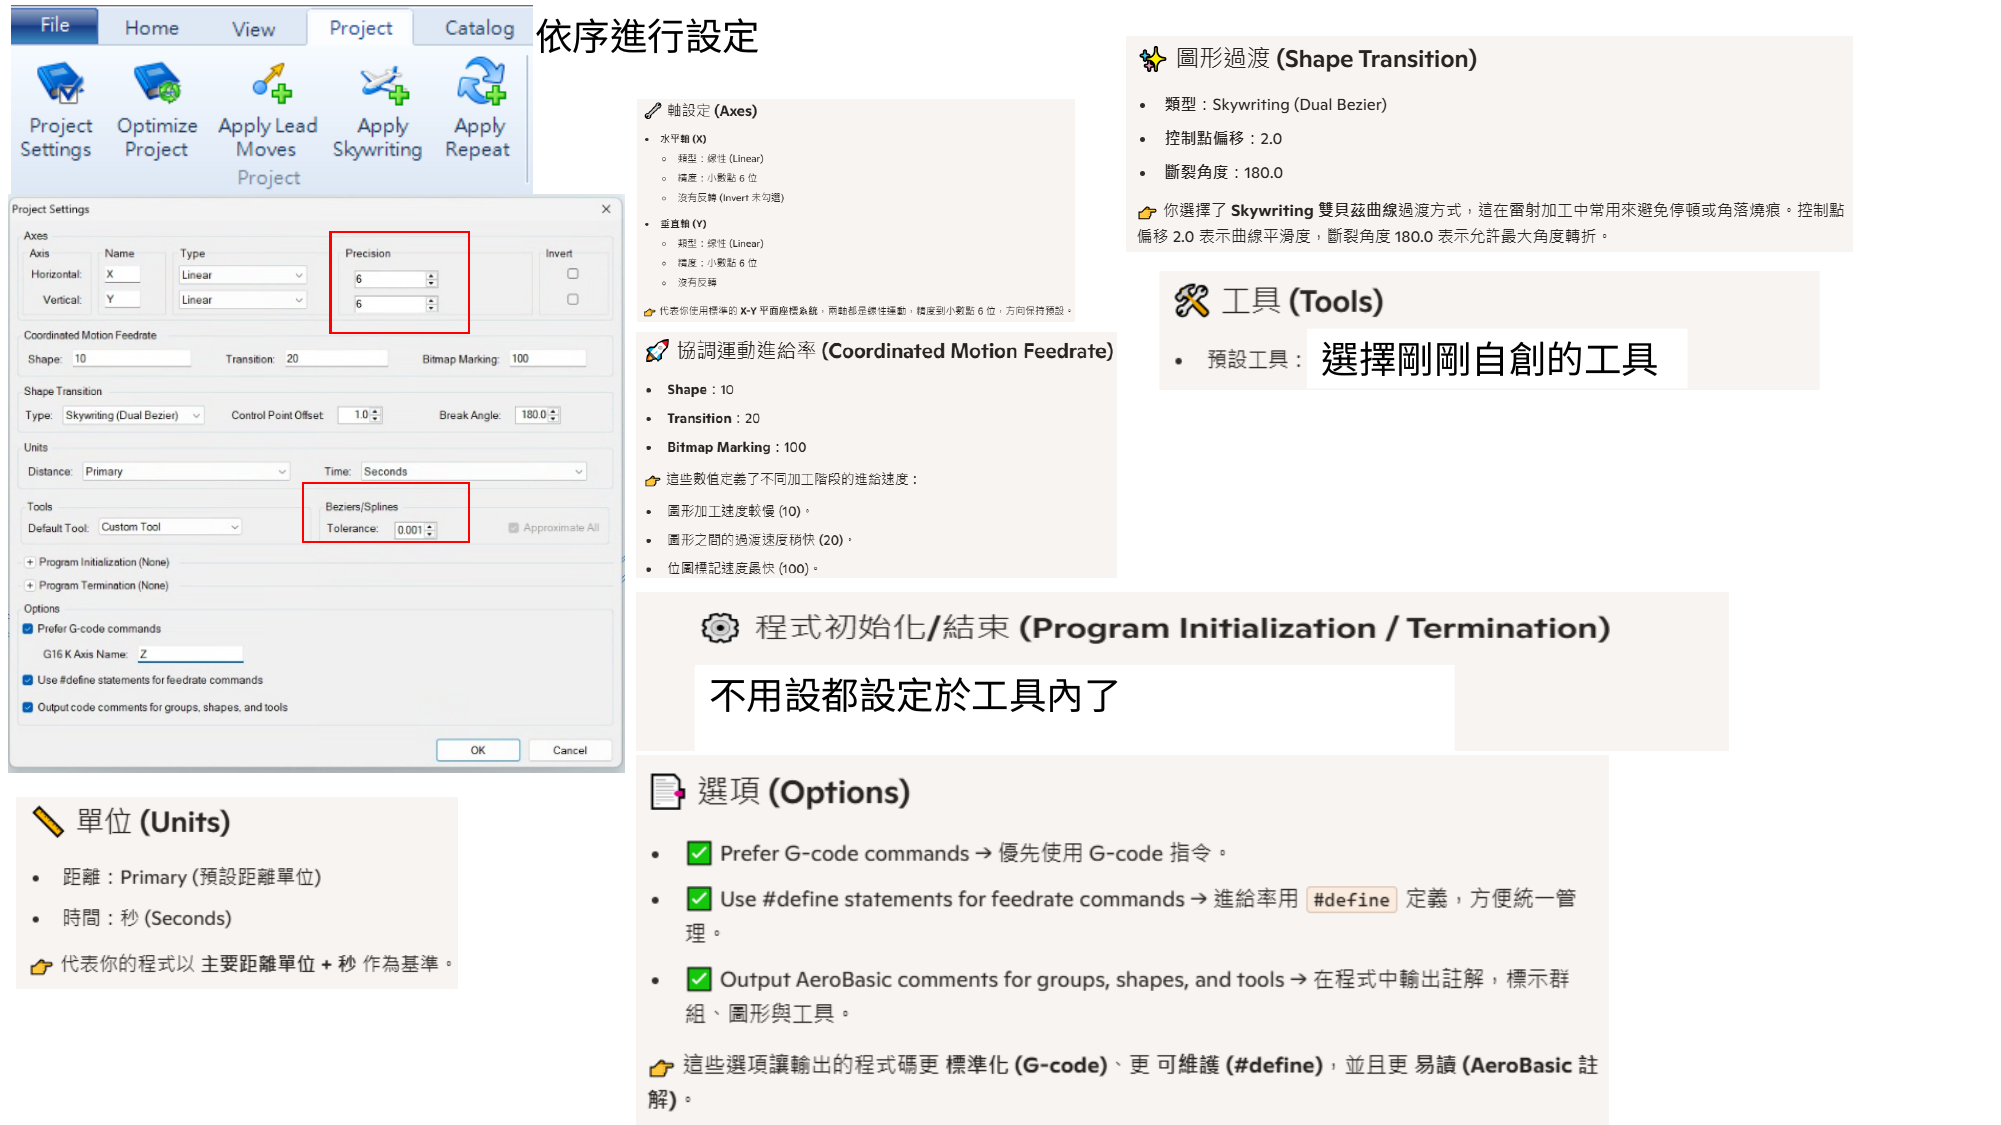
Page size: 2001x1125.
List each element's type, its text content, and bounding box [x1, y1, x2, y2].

text_box 選擇剛剛自創的工具 [1306, 328, 1688, 389]
picture [637, 99, 1075, 322]
text_box 依序進行設定 [533, 5, 1542, 66]
picture [8, 5, 625, 773]
picture [16, 797, 458, 989]
picture [1126, 36, 1853, 252]
text_box 不用設都設定於工具內了 [694, 664, 1455, 755]
picture [636, 755, 1609, 1125]
picture [636, 332, 1117, 578]
picture [636, 592, 1729, 751]
picture [1159, 271, 1820, 390]
